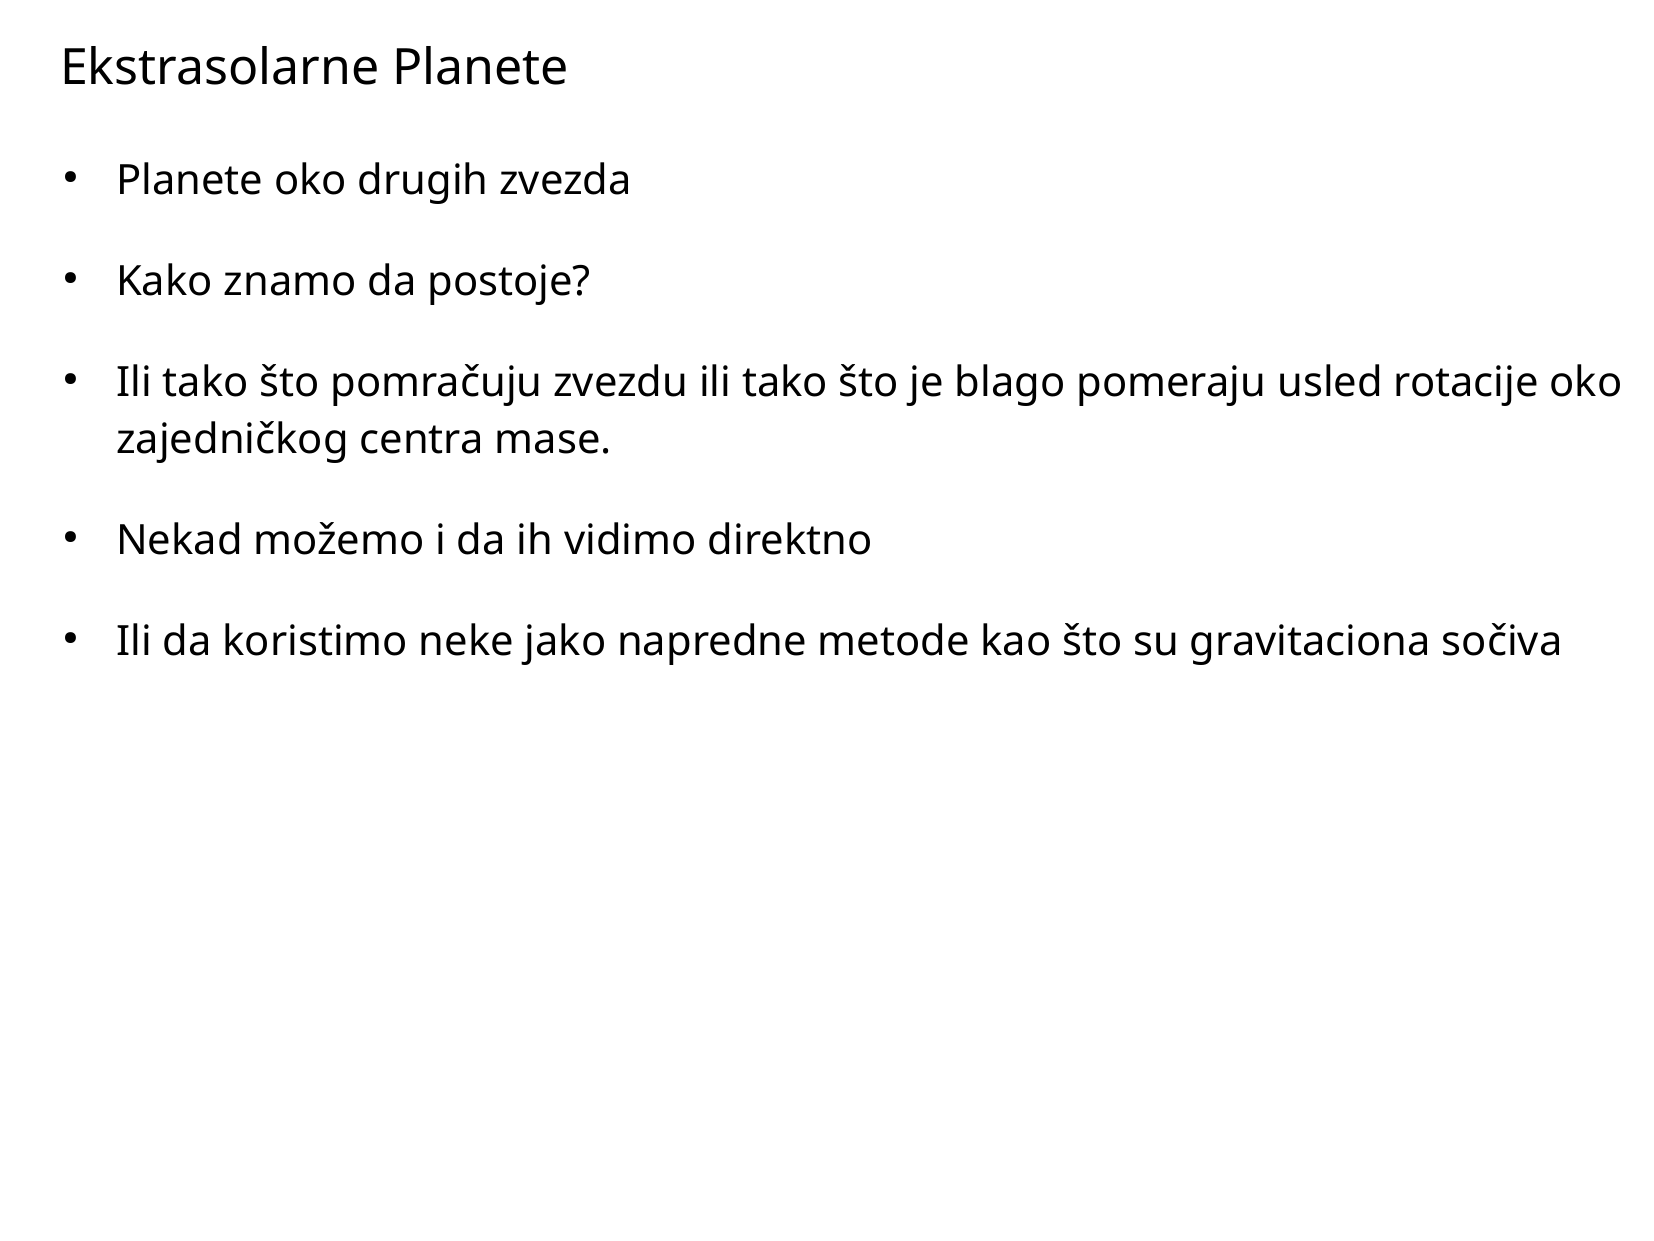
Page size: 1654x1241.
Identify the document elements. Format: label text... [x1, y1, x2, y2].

title Ekstrasolarne Planete [59, 17, 1648, 113]
list Planete oko drugih zvezda Kako znamo da postoje? Ili tako što pomračuju zvezdu ili tako što je blago pomeraju usled rotacije oko zajedničkog centra mase. Nekad možemo i da ih vidimo direktno Ili da koristimo neke jako napredne metode kao što su gravitaciona sočiva [45, 150, 1635, 1173]
